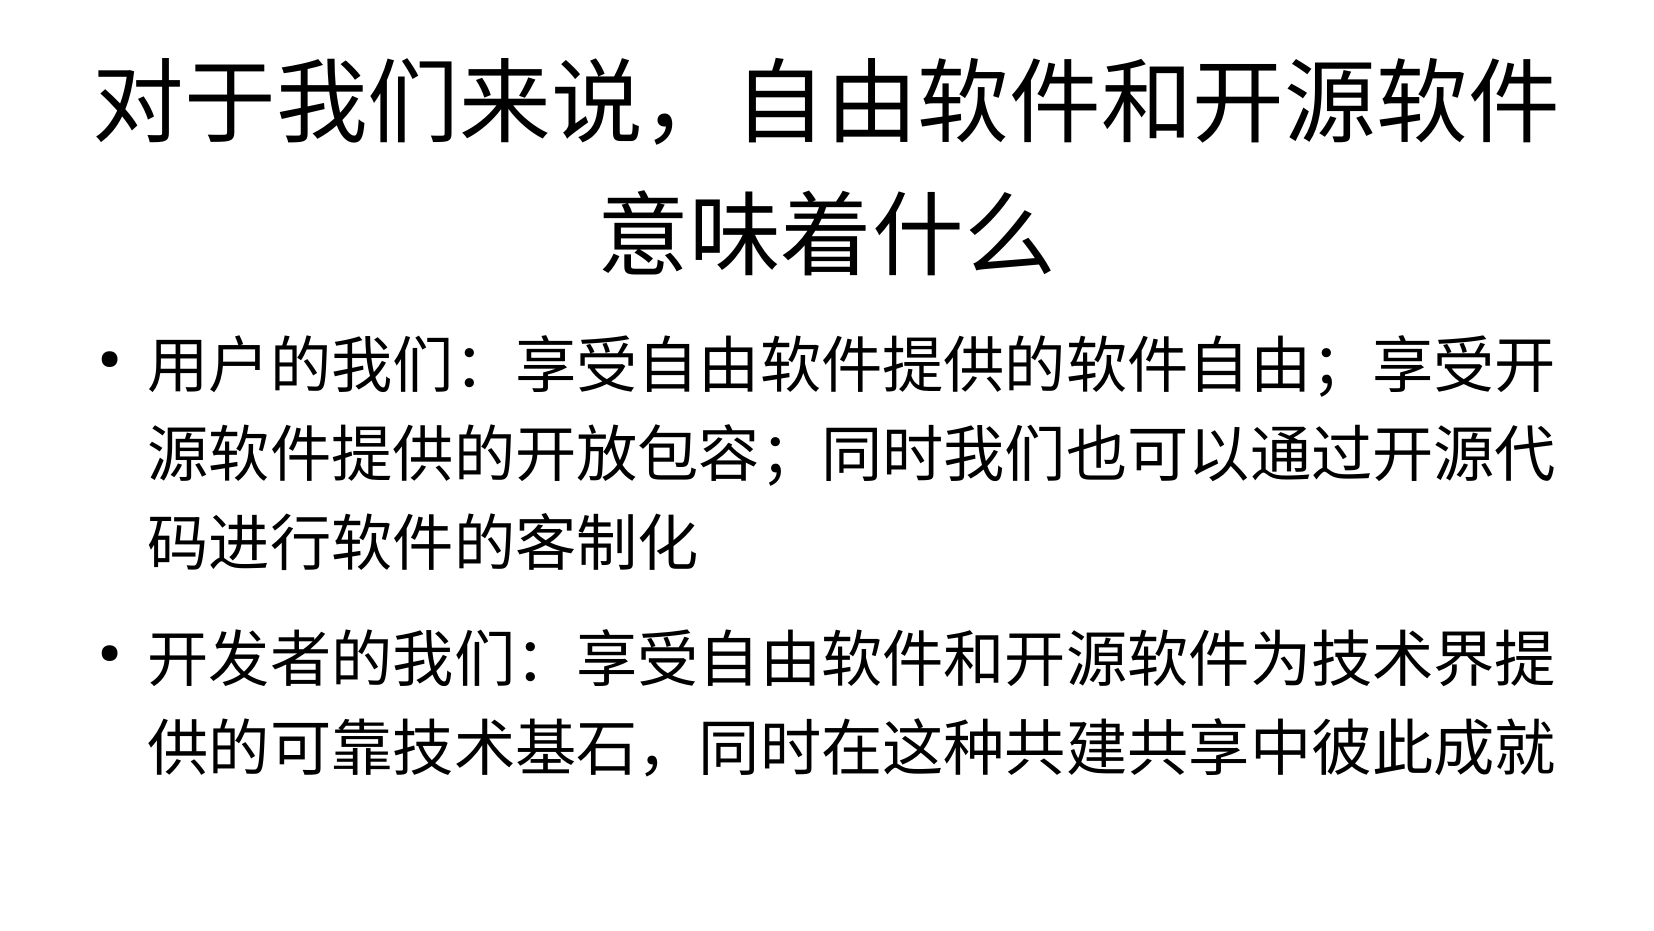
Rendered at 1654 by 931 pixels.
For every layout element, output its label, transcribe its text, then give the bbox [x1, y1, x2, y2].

title 对于我们来说，自由软件和开源软件意味着什么 [82, 29, 1571, 296]
list 用户的我们：享受自由软件提供的软件自由；享受开源软件提供的开放包容；同时我们也可以通过开源代码进行软件的客制化 开发者的我们：享受自由软件和开源软件为技术界提供的可靠技术基石，同时在这种共建共享中彼此成就 [82, 316, 1571, 857]
